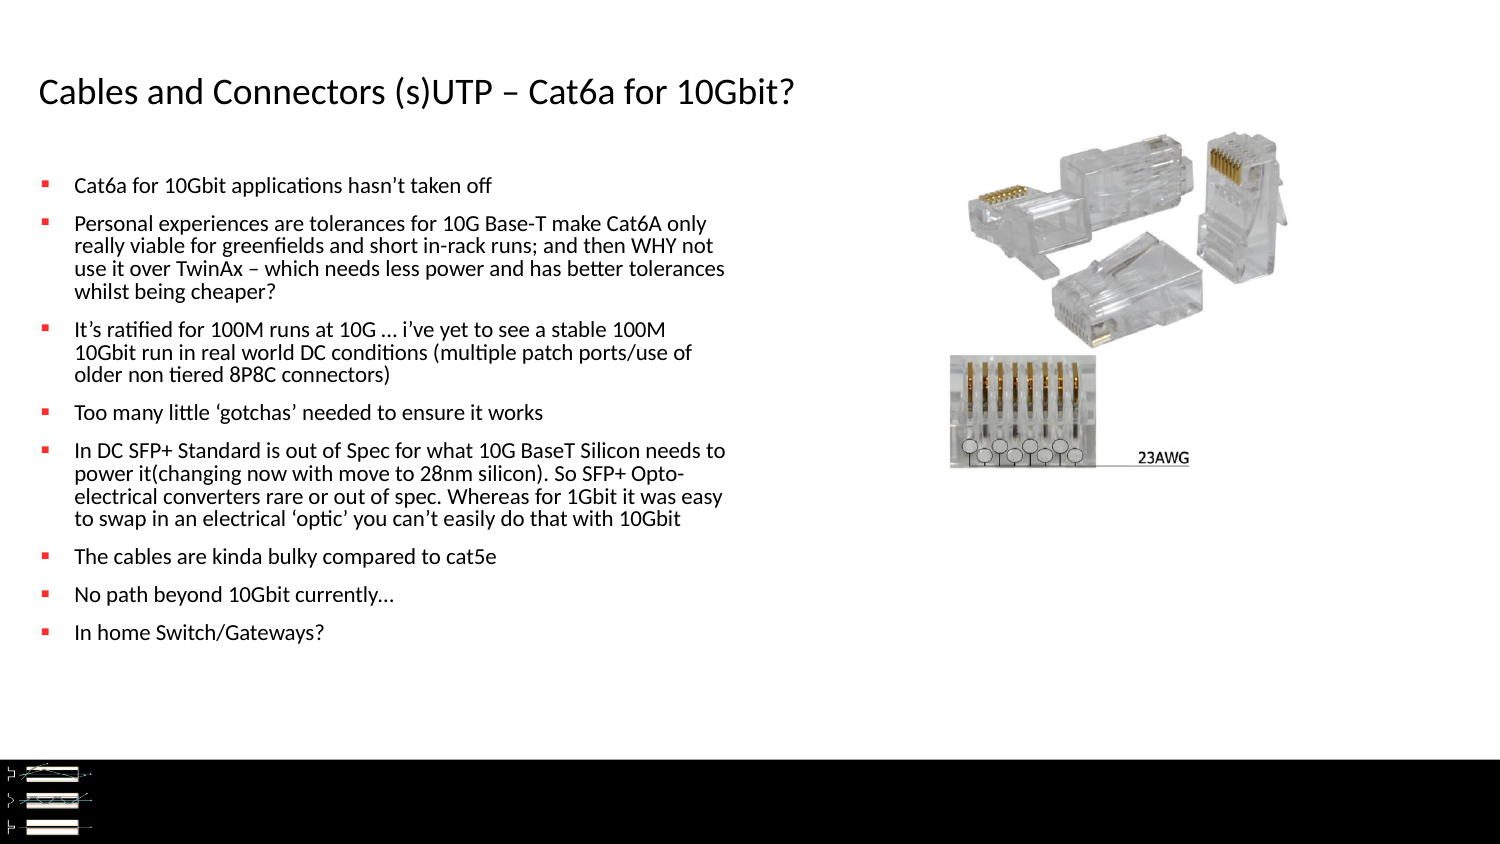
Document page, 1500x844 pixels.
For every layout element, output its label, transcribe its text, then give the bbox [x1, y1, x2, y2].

picture [5, 761, 95, 837]
list Cat6a for 10Gbit applications hasn’t taken off Personal experiences are tolerances for 10G Base-T make Cat6A only really viable for greenfields and short in-rack runs; and then WHY not use it over TwinAx – which needs less power and has better tolerances whilst being cheaper? It’s ratified for 100M runs at 10G … i’ve yet to see a stable 100M 10Gbit run in real world DC conditions (multiple patch ports/use of older non tiered 8P8C connectors) Too many little ‘gotchas’ needed to ensure it works In DC SFP+ Standard is out of Spec for what 10G BaseT Silicon needs to power it(changing now with move to 28nm silicon). So SFP+ Opto-electrical converters rare or out of spec. Whereas for 1Gbit it was easy to swap in an electrical ‘optic’ you can’t easily do that with 10Gbit The cables are kinda bulky compared to cat5e No path beyond 10Gbit currently… In home Switch/Gateways? [25, 168, 745, 682]
title Cables and Connectors (s)UTP – Cat6a for 10Gbit? [38, 24, 1464, 166]
picture [933, 118, 1300, 485]
